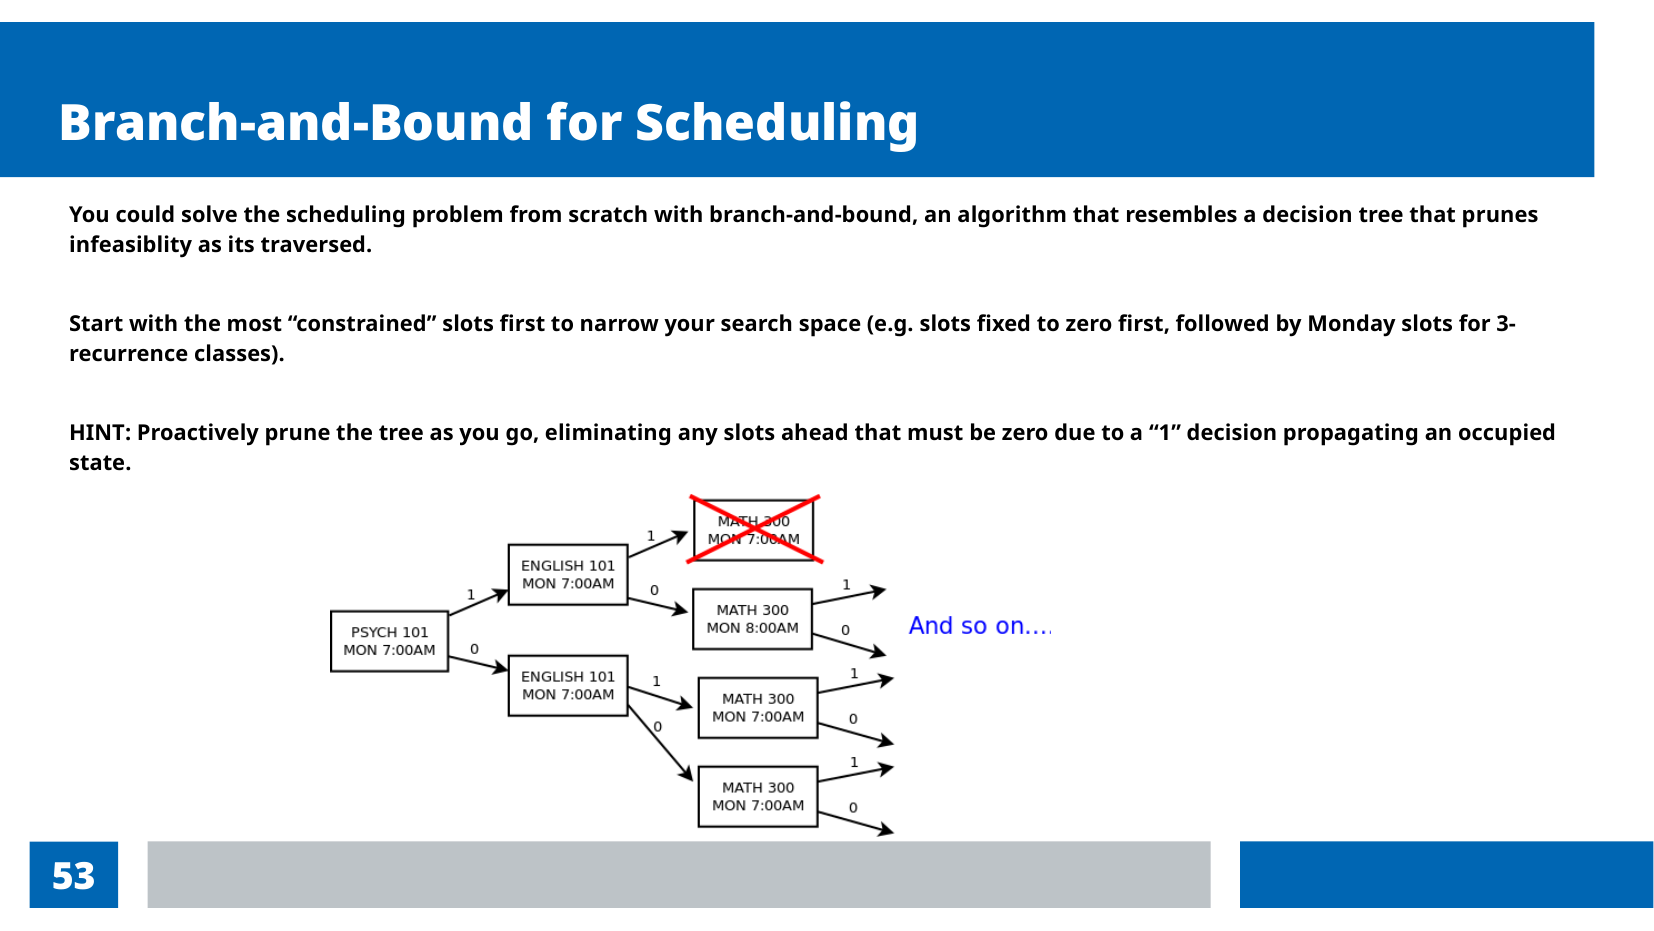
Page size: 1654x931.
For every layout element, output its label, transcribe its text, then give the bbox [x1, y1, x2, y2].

picture [330, 493, 1051, 838]
title Branch-and-Bound for Scheduling [59, 44, 1595, 156]
list You could solve the scheduling problem from scratch with branch-and-bound, an algorithm that resembles a decision tree that prunes infeasiblity as its traversed. Start with the most “constrained” slots first to narrow your search space (e.g. slots fixed to zero first, followed by Monday slots for 3-recurrence classes). HINT: Proactively prune the tree as you go, eliminating any slots ahead that must be zero due to a “1” decision propagating an occupied state. [69, 198, 1576, 481]
